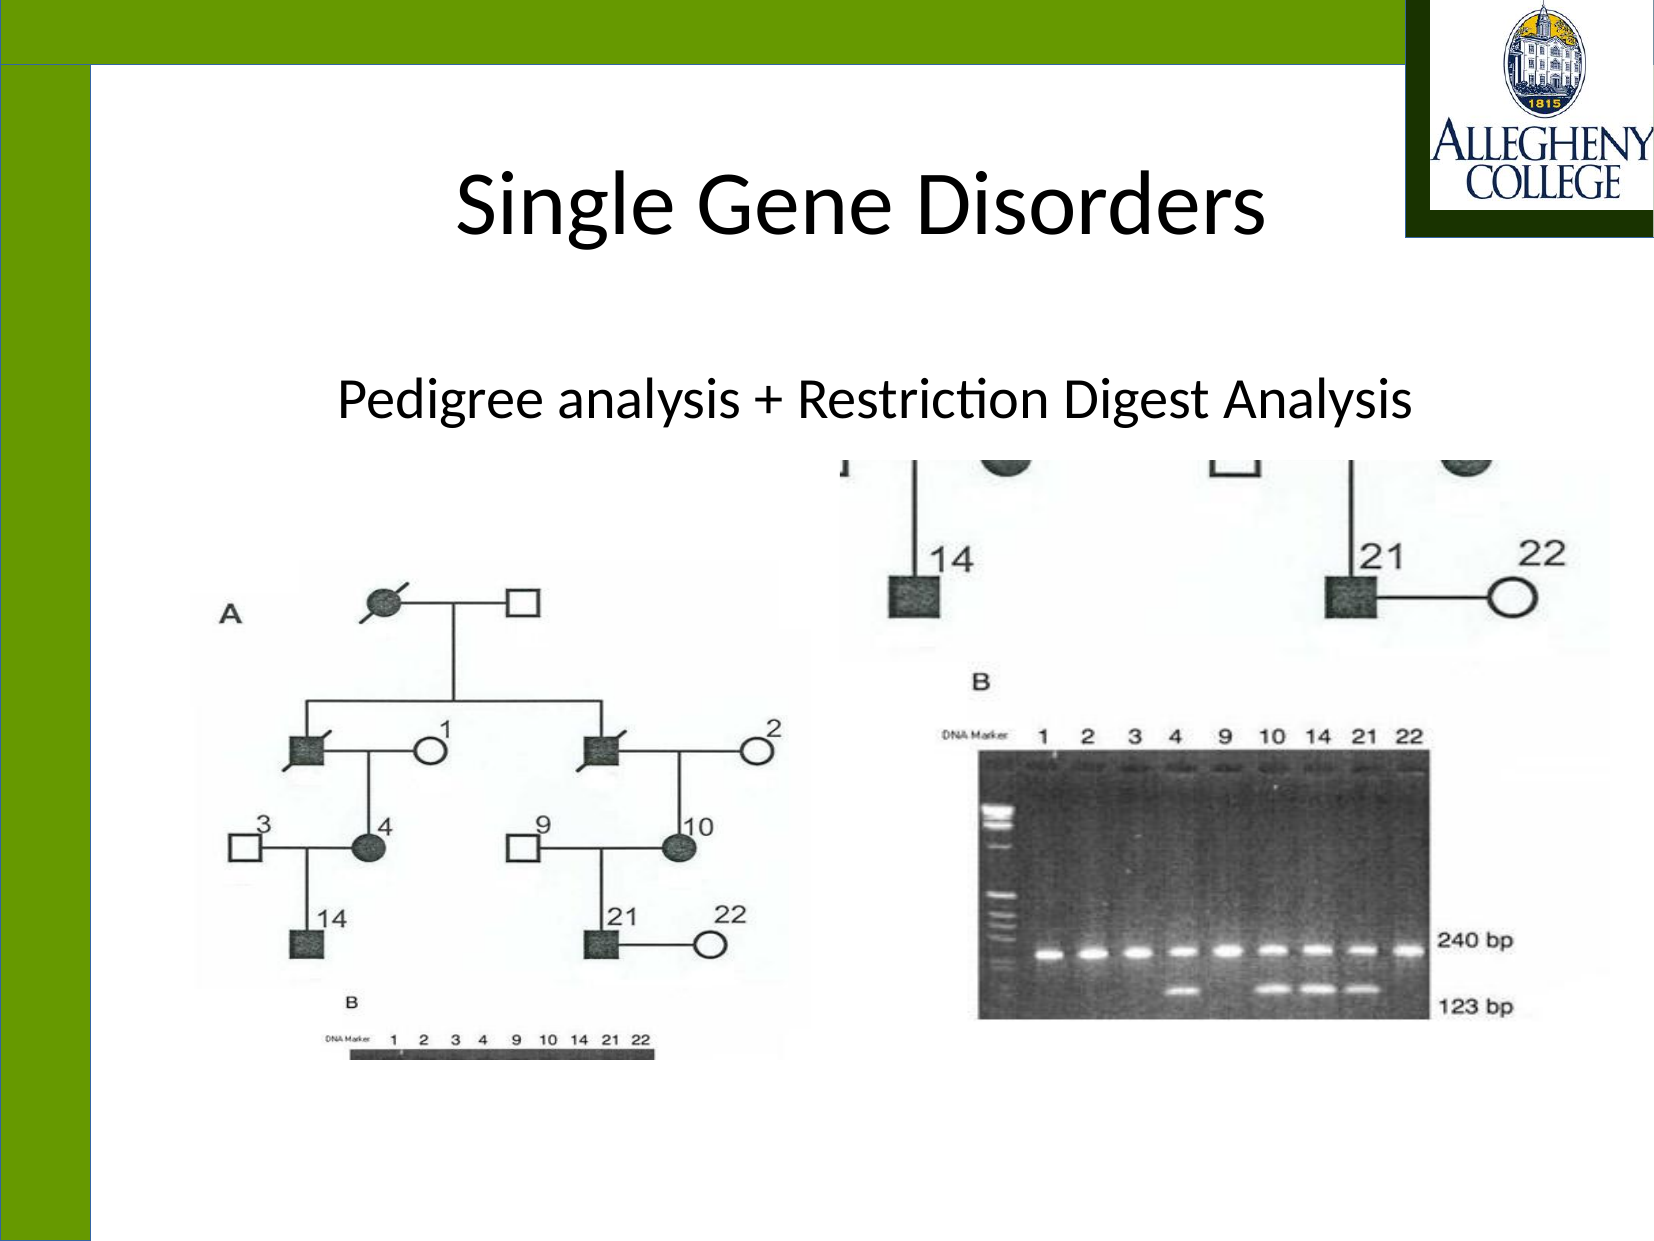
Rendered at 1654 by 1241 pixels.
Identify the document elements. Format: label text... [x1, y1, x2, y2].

text_box [1538, 210, 1654, 238]
picture [145, 460, 1610, 1089]
text_box Pedigree analysis + Restriction Digest Analysis [213, 353, 1538, 439]
text_box [0, 0, 1430, 1241]
picture [1430, 0, 1654, 210]
title Single Gene Disorders [187, 104, 1538, 292]
